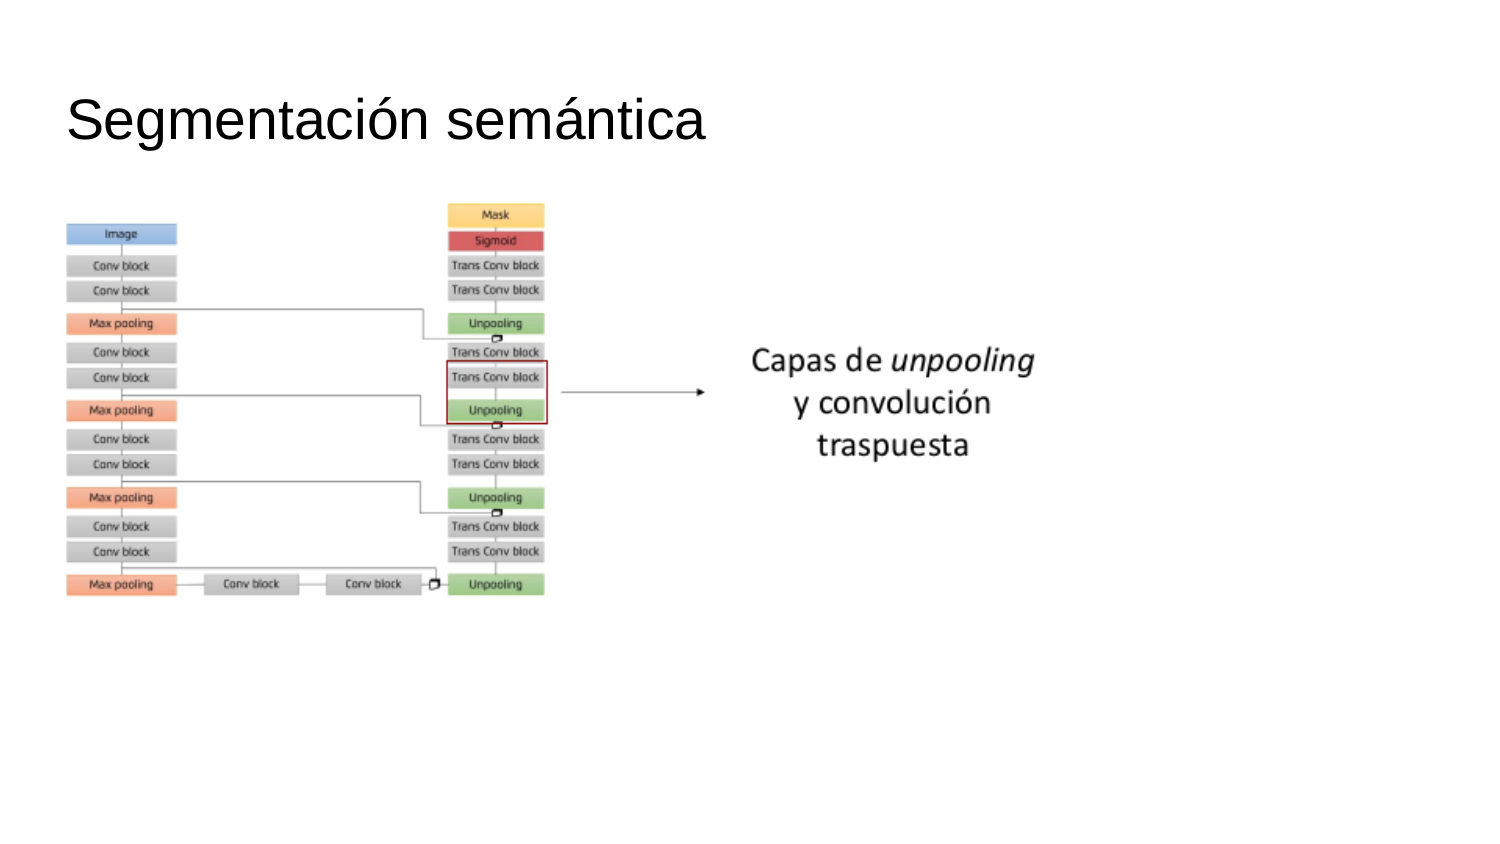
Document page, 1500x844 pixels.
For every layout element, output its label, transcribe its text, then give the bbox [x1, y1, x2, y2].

title Segmentación semántica [51, 72, 1449, 167]
picture [51, 188, 1050, 608]
